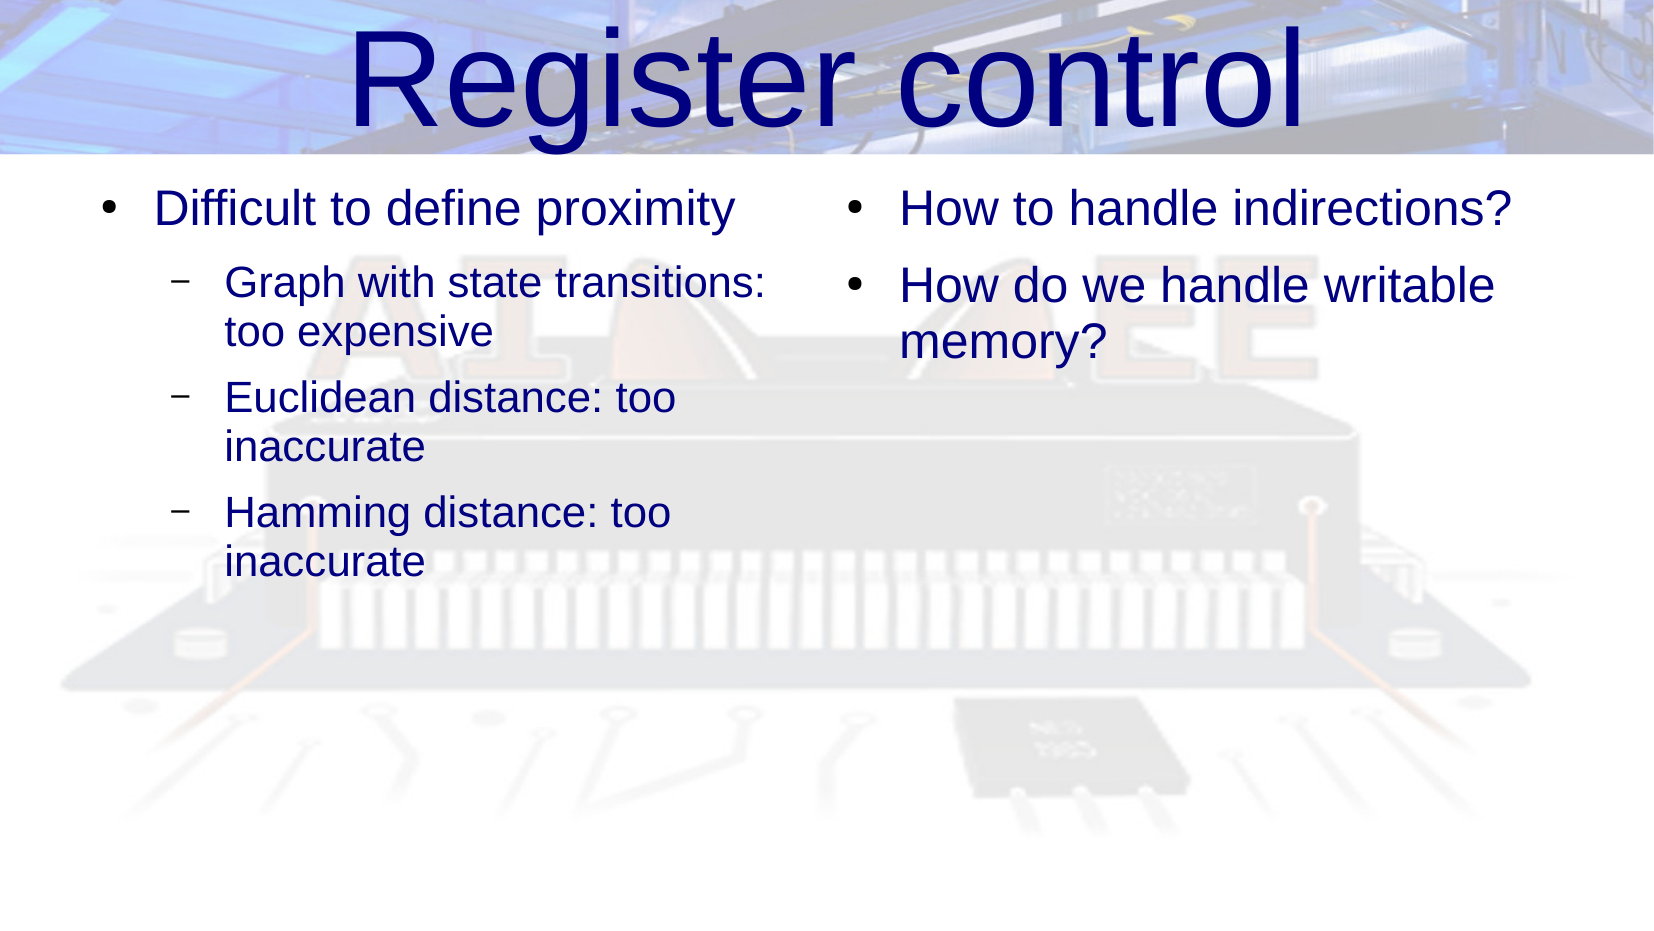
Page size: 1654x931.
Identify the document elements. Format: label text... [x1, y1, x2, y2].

title Register control [82, 37, 1571, 121]
list Difficult to define proximity Graph with state transitions: too expensive Euclidean distance: too inaccurate Hamming distance: too inaccurate [82, 180, 793, 811]
picture [0, 0, 1654, 931]
list How to handle indirections? How do we handle writable memory? [828, 180, 1539, 811]
